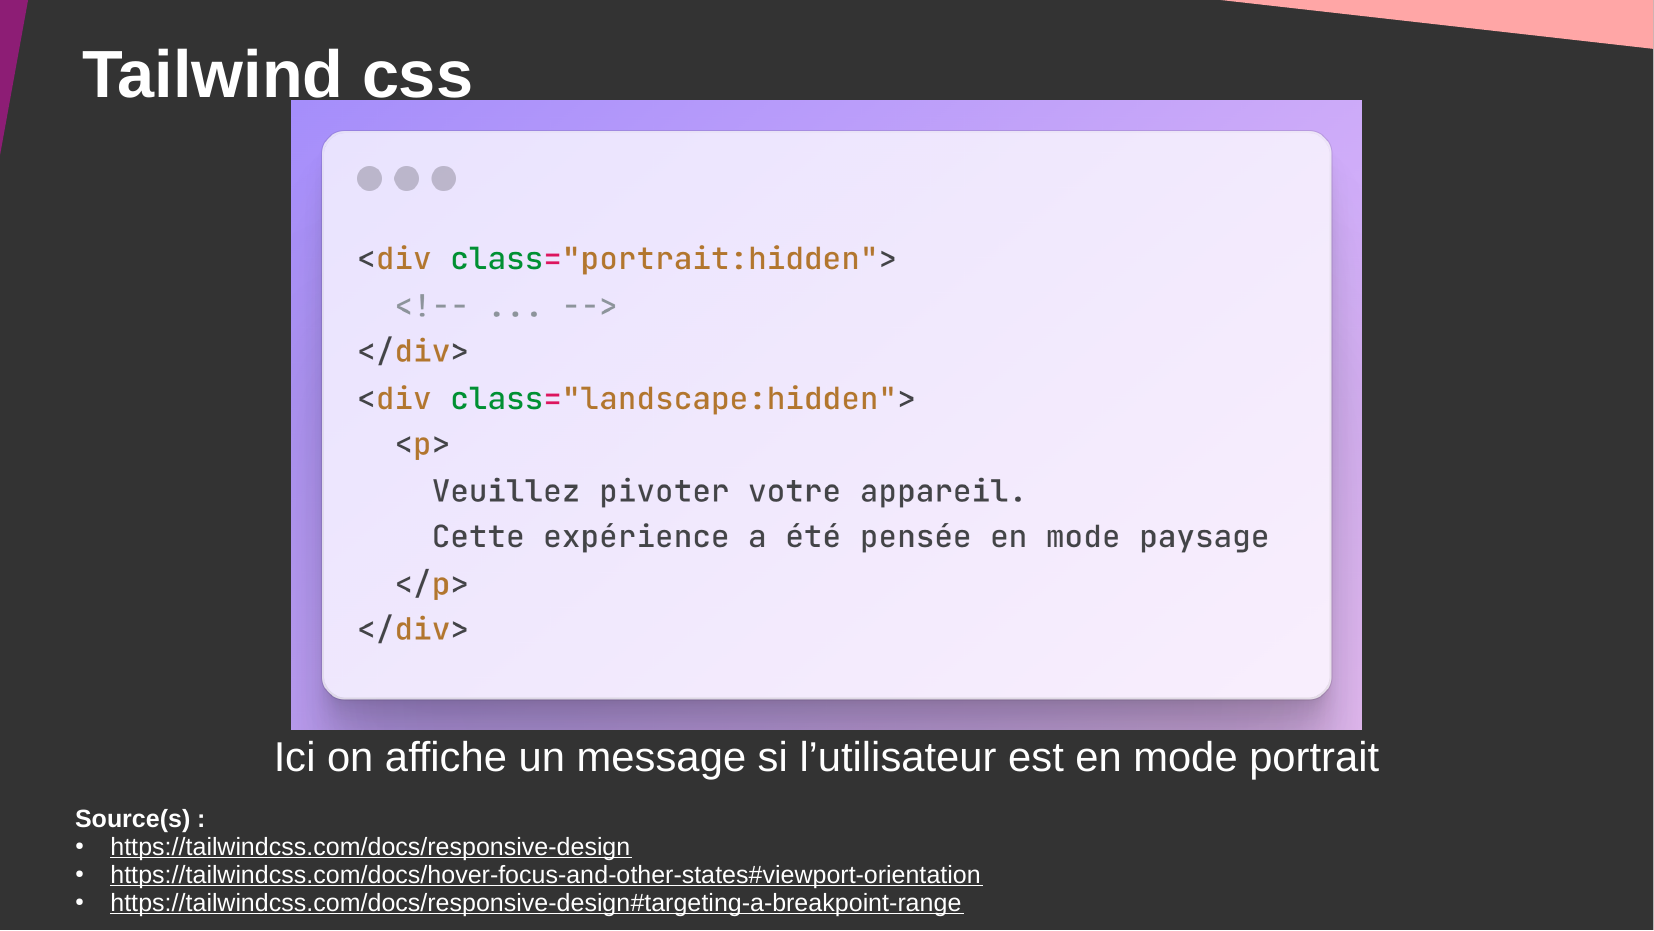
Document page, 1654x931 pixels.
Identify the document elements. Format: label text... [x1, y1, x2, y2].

text_box [0, 0, 29, 156]
text_box [1220, 0, 1654, 49]
picture [291, 100, 1362, 726]
text_box Ici on affiche un message si l’utilisateur est en mode portrait [253, 726, 1400, 797]
text_box Source(s) : https://tailwindcss.com/docs/responsive-design https://tailwindcss.com/docs/hover-focus-and-other-states#viewport-orientation https://tailwindcss.com/docs/responsive-design#targeting-a-breakpoint-range [60, 797, 1546, 925]
title Tailwind css [82, 37, 1571, 122]
